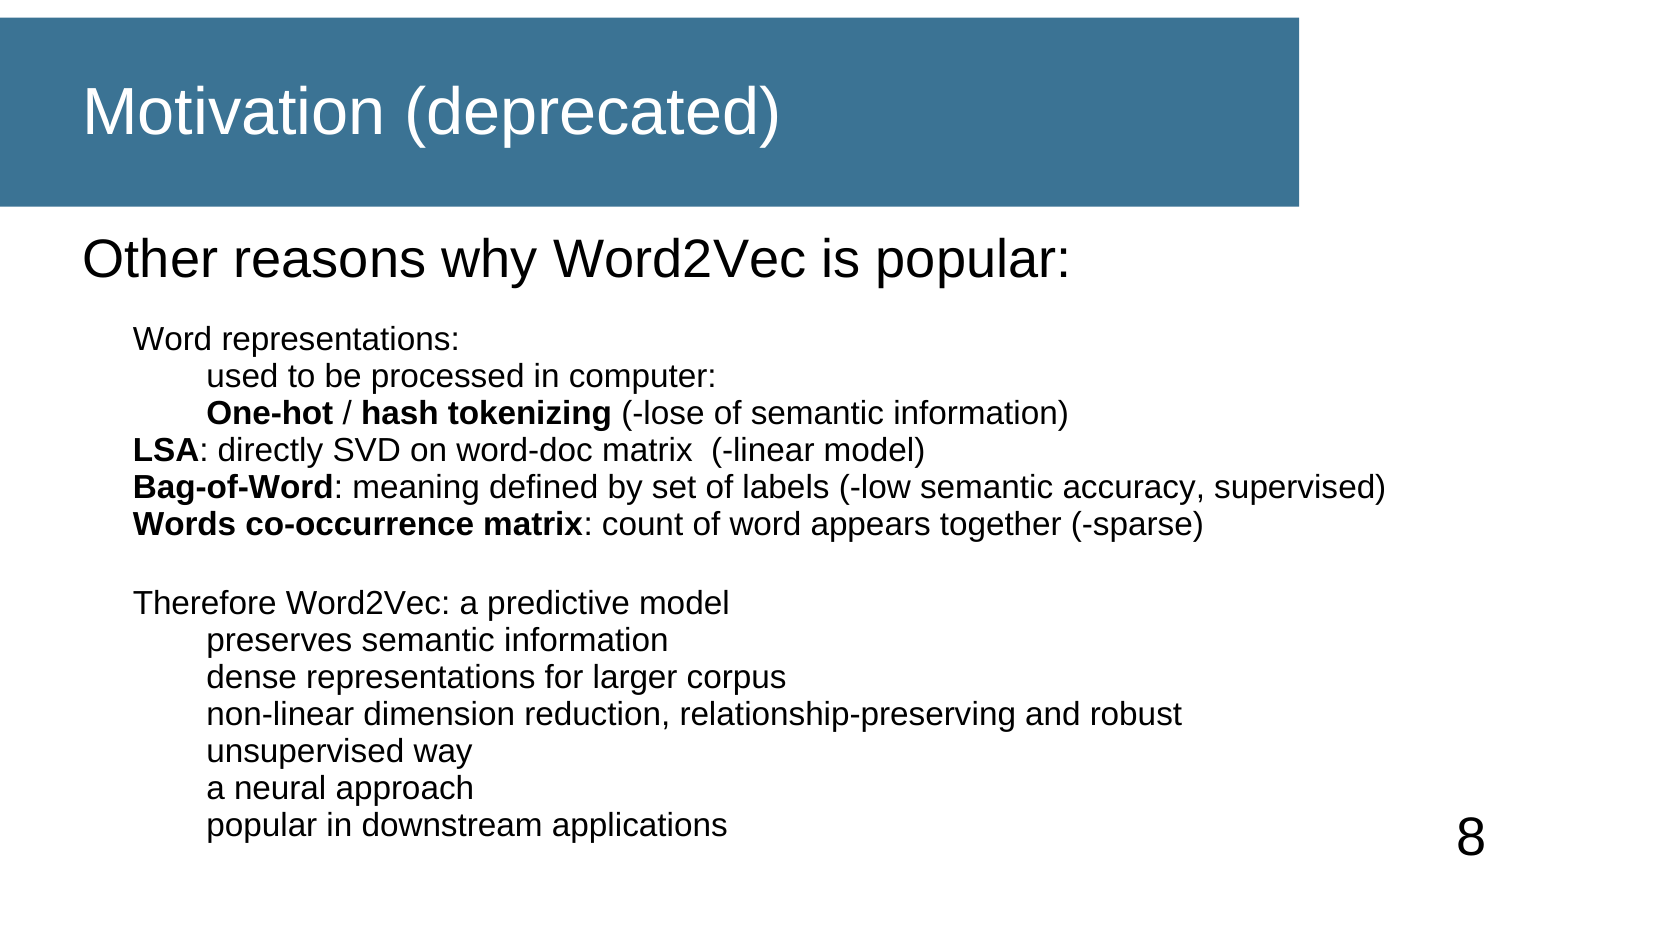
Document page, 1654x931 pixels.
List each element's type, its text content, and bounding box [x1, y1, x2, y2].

list Other reasons why Word2Vec is popular: [82, 224, 1571, 764]
text_box Word representations: used to be processed in computer: One-hot / hash tokenizing (-lose of semantic information) LSA: directly SVD on word-doc matrix (-linear model) Bag-of-Word: meaning defined by set of labels (-low semantic accuracy, supervised) Words co-occurrence matrix: count of word appears together (-sparse) Therefore Word2Vec: a predictive model preserves semantic information dense representations for larger corpus non-linear dimension reduction, relationship-preserving and robust unsupervised way a neural approach popular in downstream applications [118, 312, 1430, 852]
title Motivation (deprecated) [82, 35, 1234, 189]
